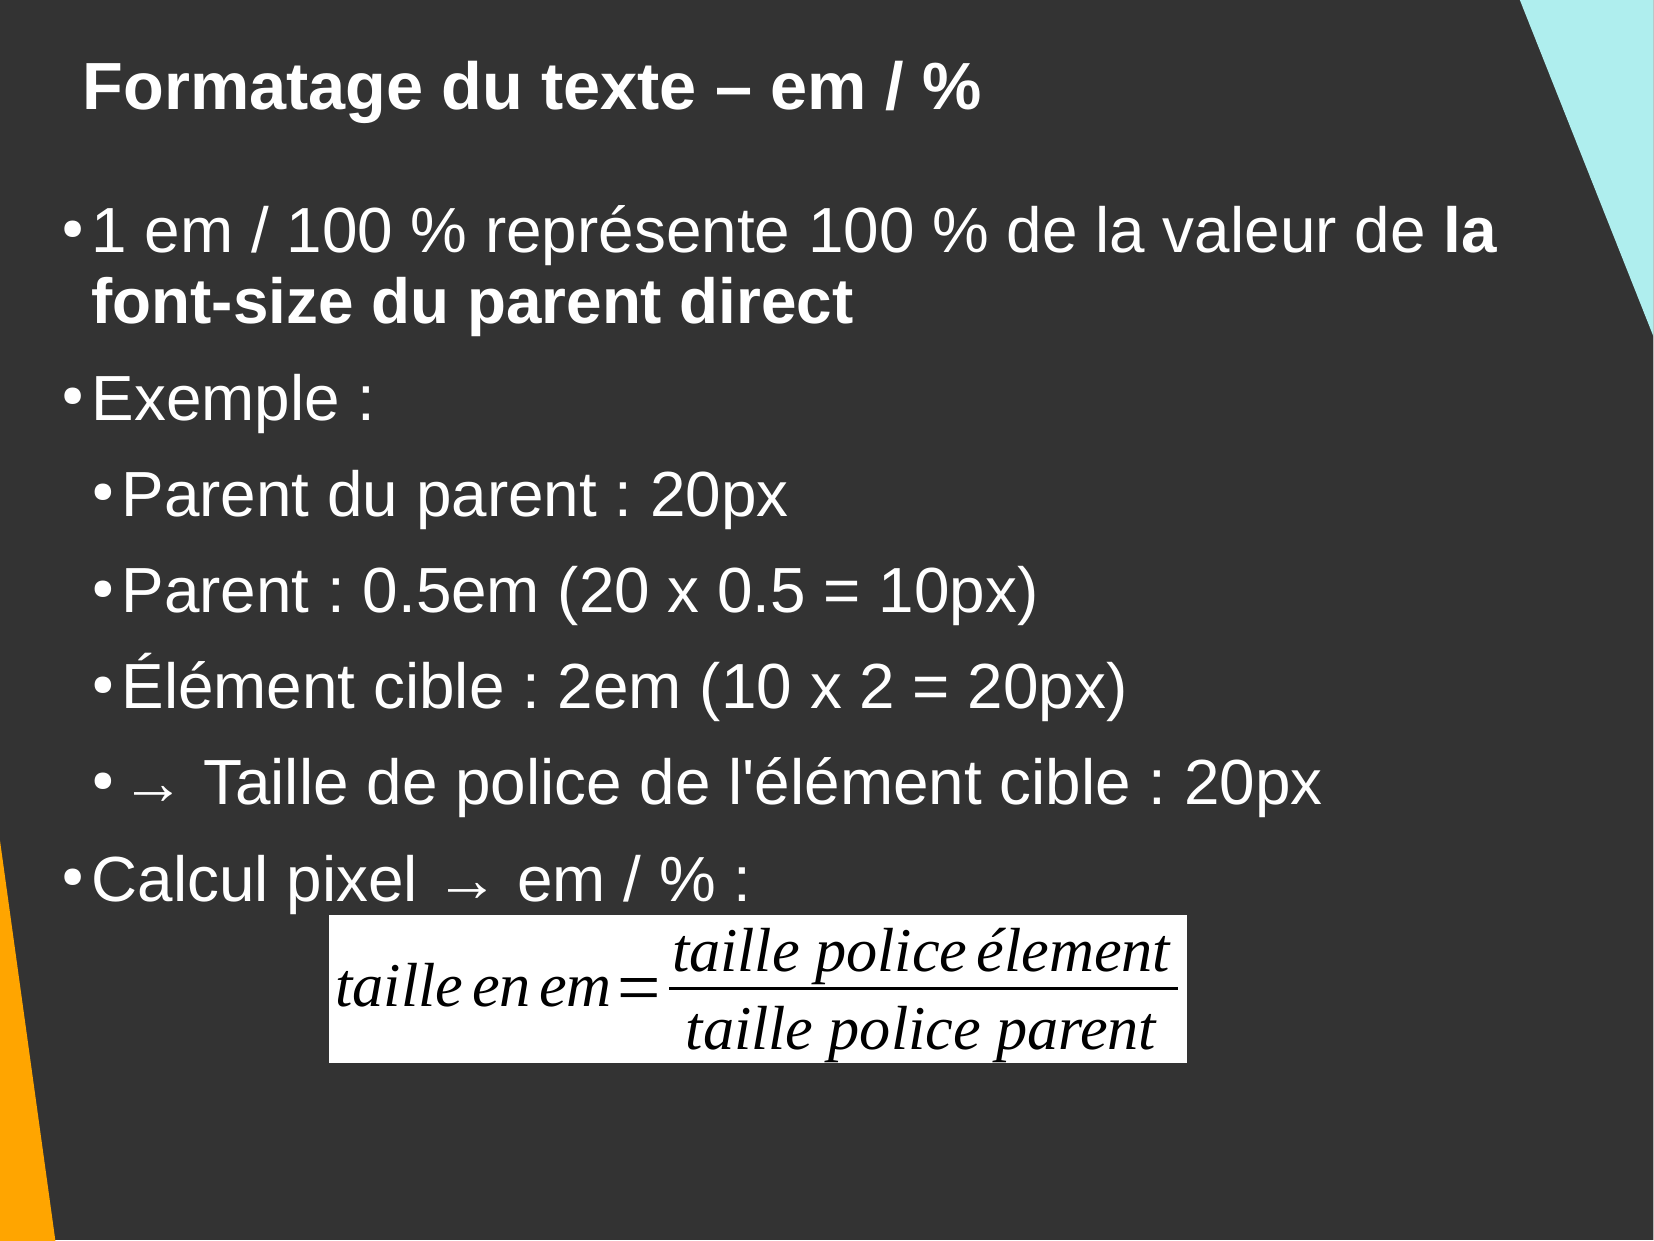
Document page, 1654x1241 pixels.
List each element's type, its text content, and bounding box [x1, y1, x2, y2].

title Formatage du texte – em / % [82, 49, 1571, 194]
subtitle 1 em / 100 % représente 100 % de la valeur de la font-size du parent direct Exemple : Parent du parent : 20px Parent : 0.5em (20 x 0.5 = 10px) Élément cible : 2em (10 x 2 = 20px) → Taille de police de l'élément cible : 20px Calcul pixel → em / % : [61, 194, 1638, 916]
chart [328, 915, 1188, 1063]
text_box [0, 840, 56, 1241]
text_box [1519, 0, 1654, 338]
